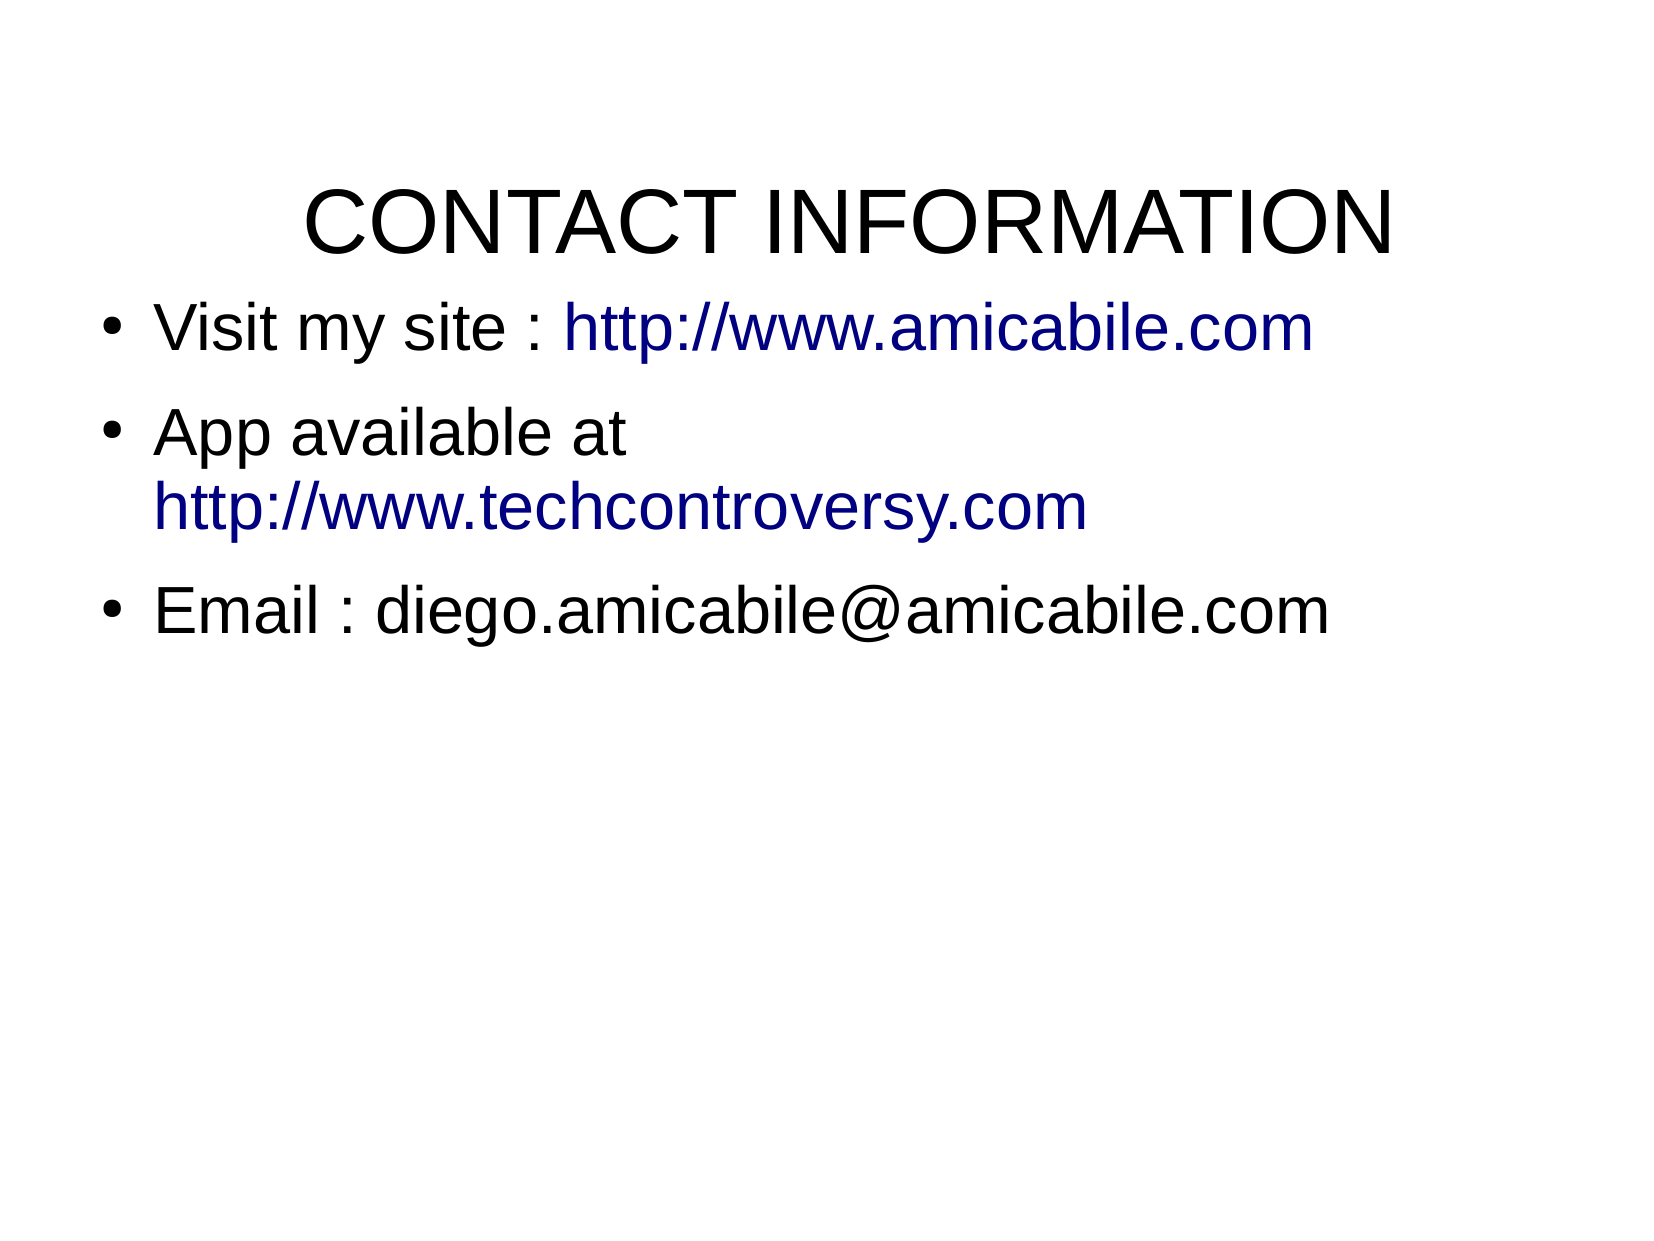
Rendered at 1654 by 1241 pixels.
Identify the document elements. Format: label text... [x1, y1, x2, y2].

title CONTACT INFORMATION [106, 118, 1595, 326]
list Visit my site : http://www.amicabile.com App available at http://www.techcontroversy.com Email : diego.amicabile@amicabile.com [82, 290, 1571, 1010]
